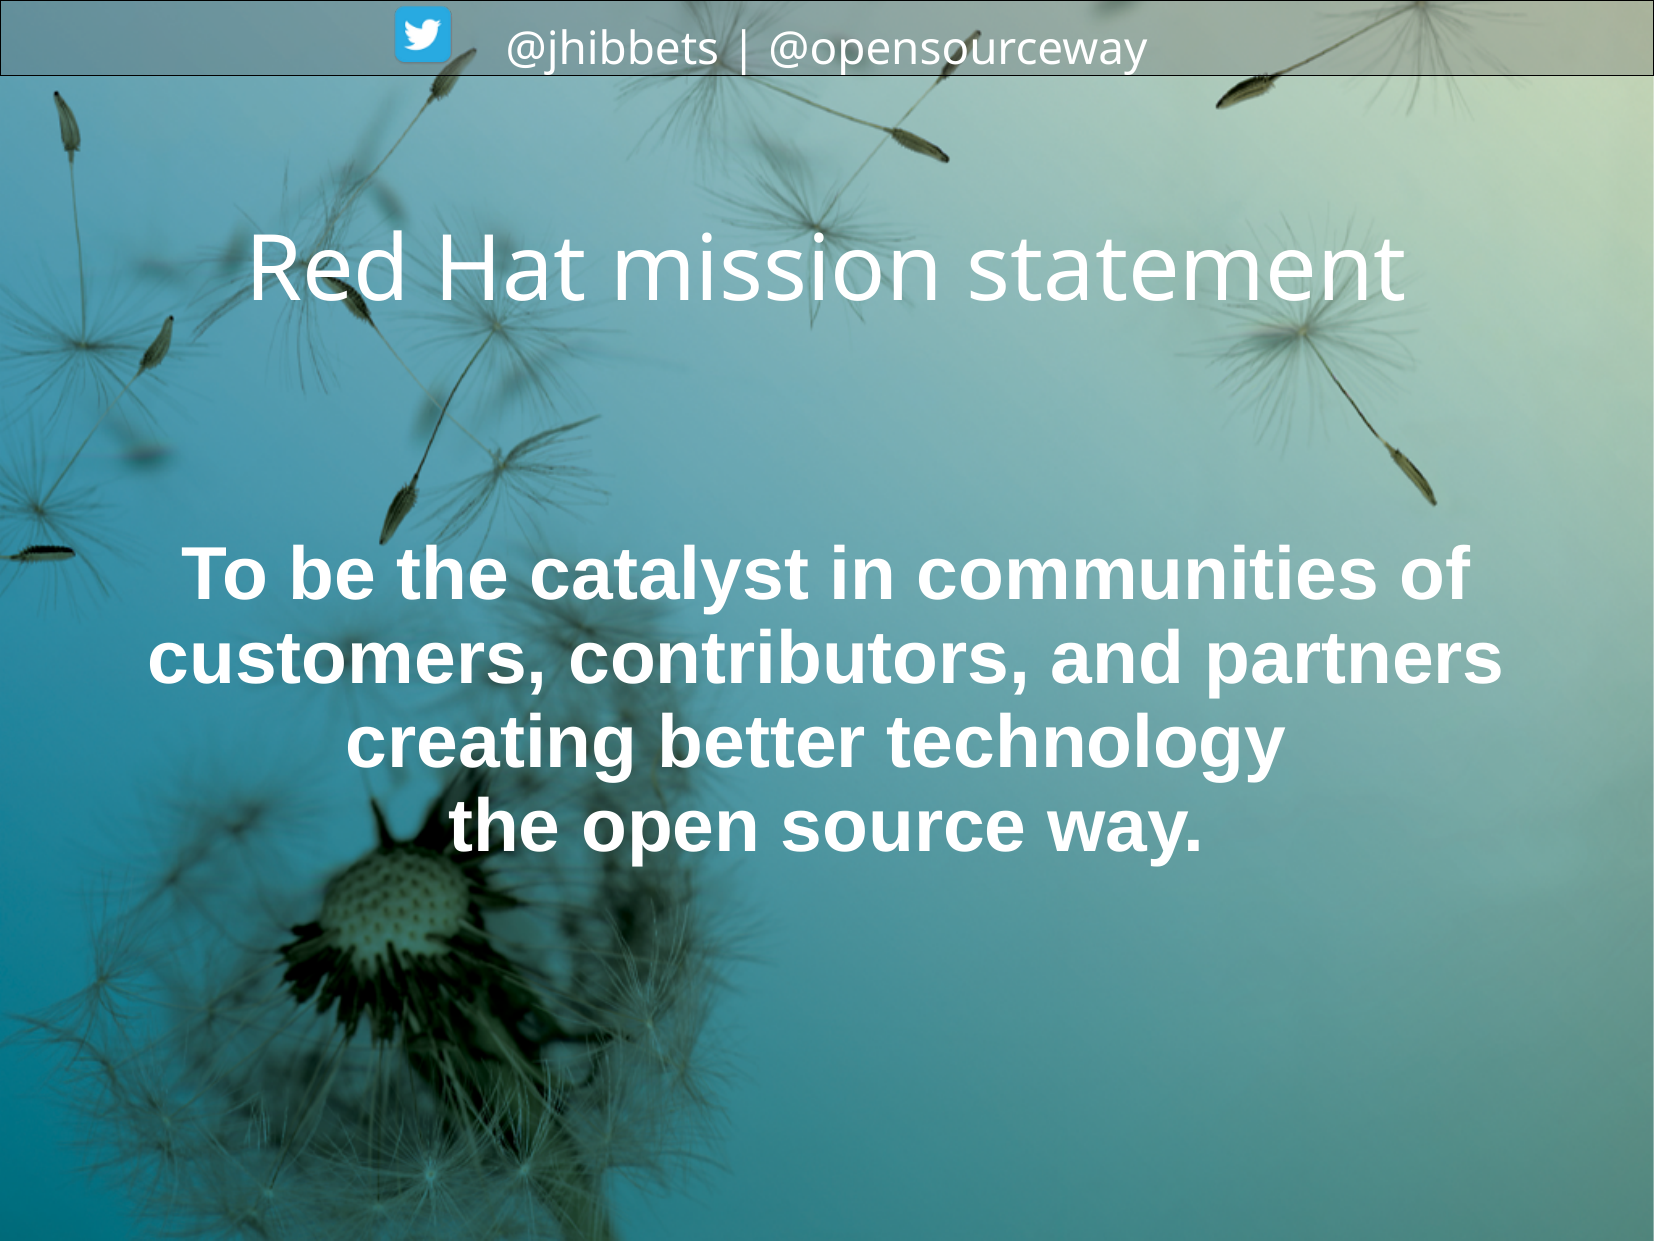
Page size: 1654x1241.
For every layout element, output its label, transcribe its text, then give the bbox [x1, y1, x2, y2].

picture [0, 76, 1654, 1241]
picture [393, 5, 454, 66]
title Red Hat mission statement [82, 161, 1571, 290]
subtitle To be the catalyst in communities of customers, contributors, and partners creating better technology the open source way. [82, 290, 1571, 1109]
